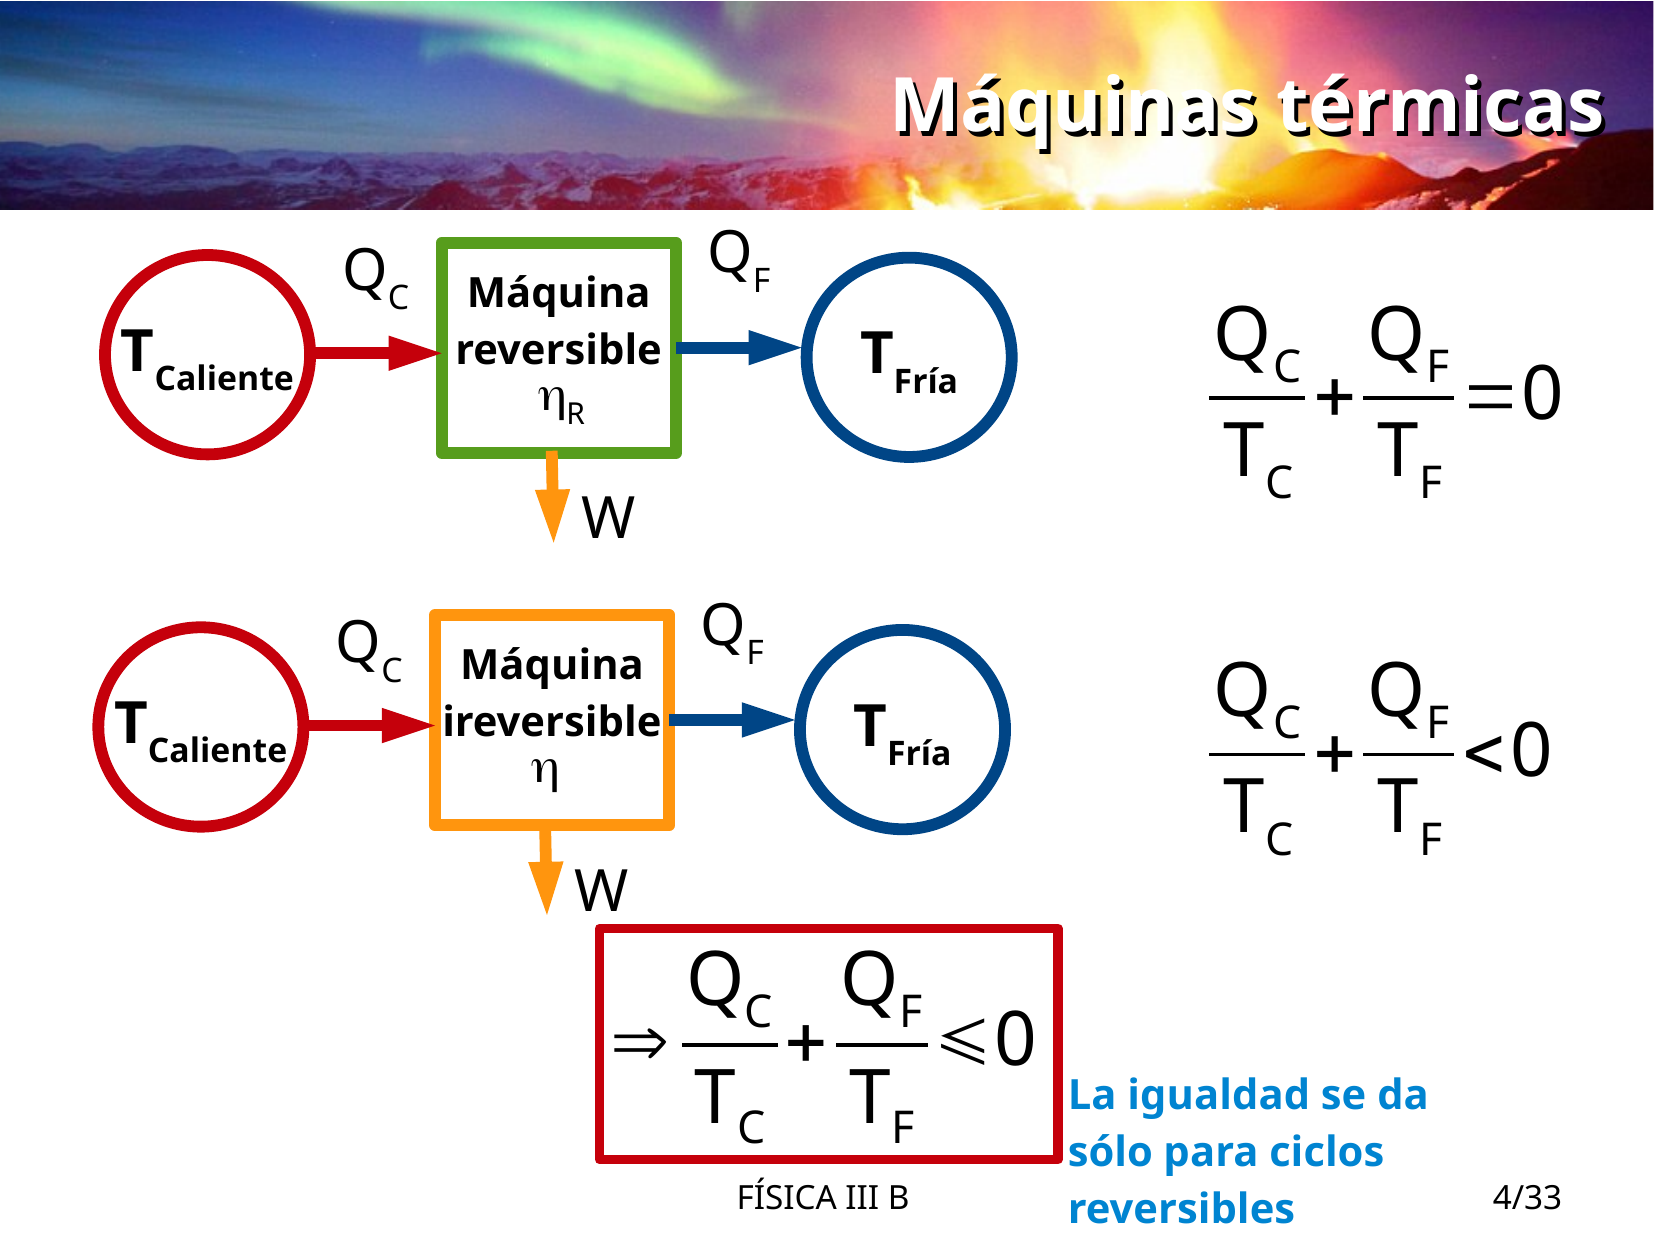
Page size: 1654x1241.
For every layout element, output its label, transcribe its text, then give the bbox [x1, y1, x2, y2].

text_box W [565, 469, 652, 556]
text_box La igualdad se da sólo para ciclos reversibles [1053, 1056, 1538, 1174]
chart [530, 384, 592, 433]
text_box TCaliente [105, 255, 310, 455]
chart [604, 933, 1054, 1156]
text_box TCaliente [98, 627, 304, 827]
chart [523, 757, 568, 796]
text_box Máquina reversible [441, 242, 677, 454]
text_box TFría [799, 629, 1006, 830]
text_box W [559, 841, 645, 928]
chart [1200, 287, 1580, 509]
text_box TFría [806, 257, 1012, 457]
chart [1200, 644, 1570, 866]
text_box Máquina ireversible [435, 614, 670, 826]
title Máquinas térmicas [45, 15, 1606, 191]
picture [0, 1, 1654, 210]
